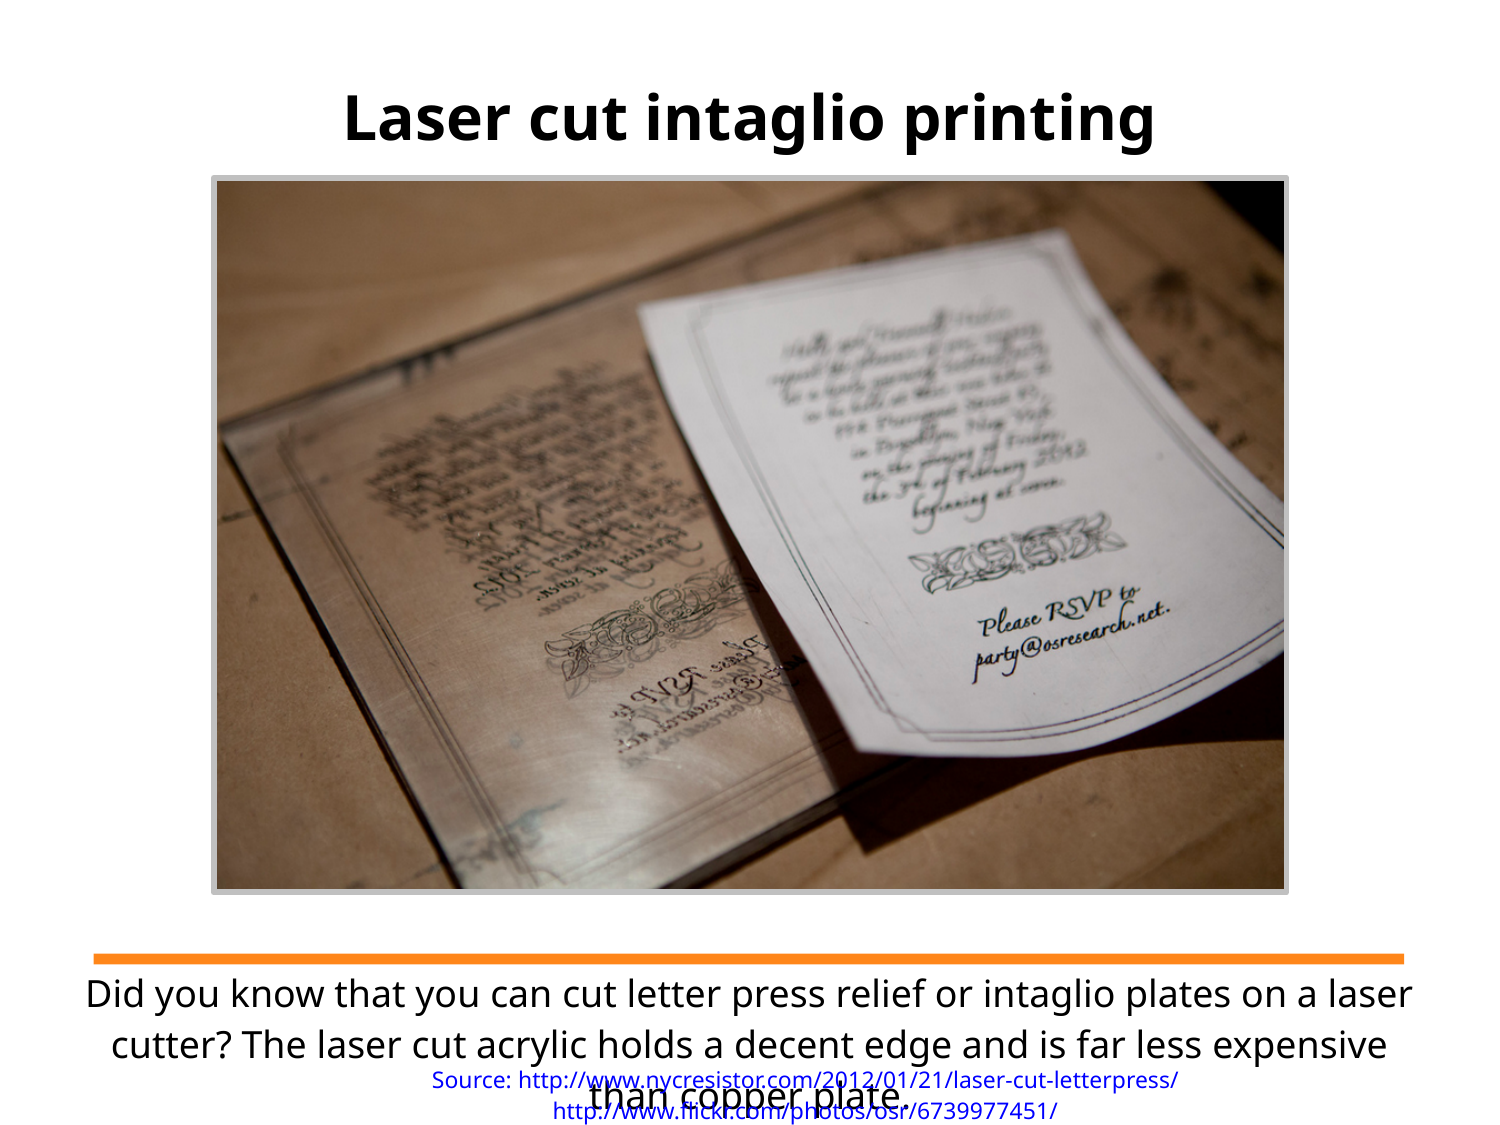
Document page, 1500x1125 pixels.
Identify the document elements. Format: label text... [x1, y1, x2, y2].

text_box Did you know that you can cut letter press relief or intaglio plates on a laser cutter? The laser cut acrylic holds a decent edge and is far less expensive than copper plate. [52, 960, 1448, 1064]
title Laser cut intaglio printing [75, 44, 1426, 188]
picture [0, 0, 1500, 1125]
text_box Source: http://www.nycresistor.com/2012/01/21/laser-cut-letterpress/ http://www.flickr.com/photos/osr/6739977451/ [417, 1056, 1083, 1123]
